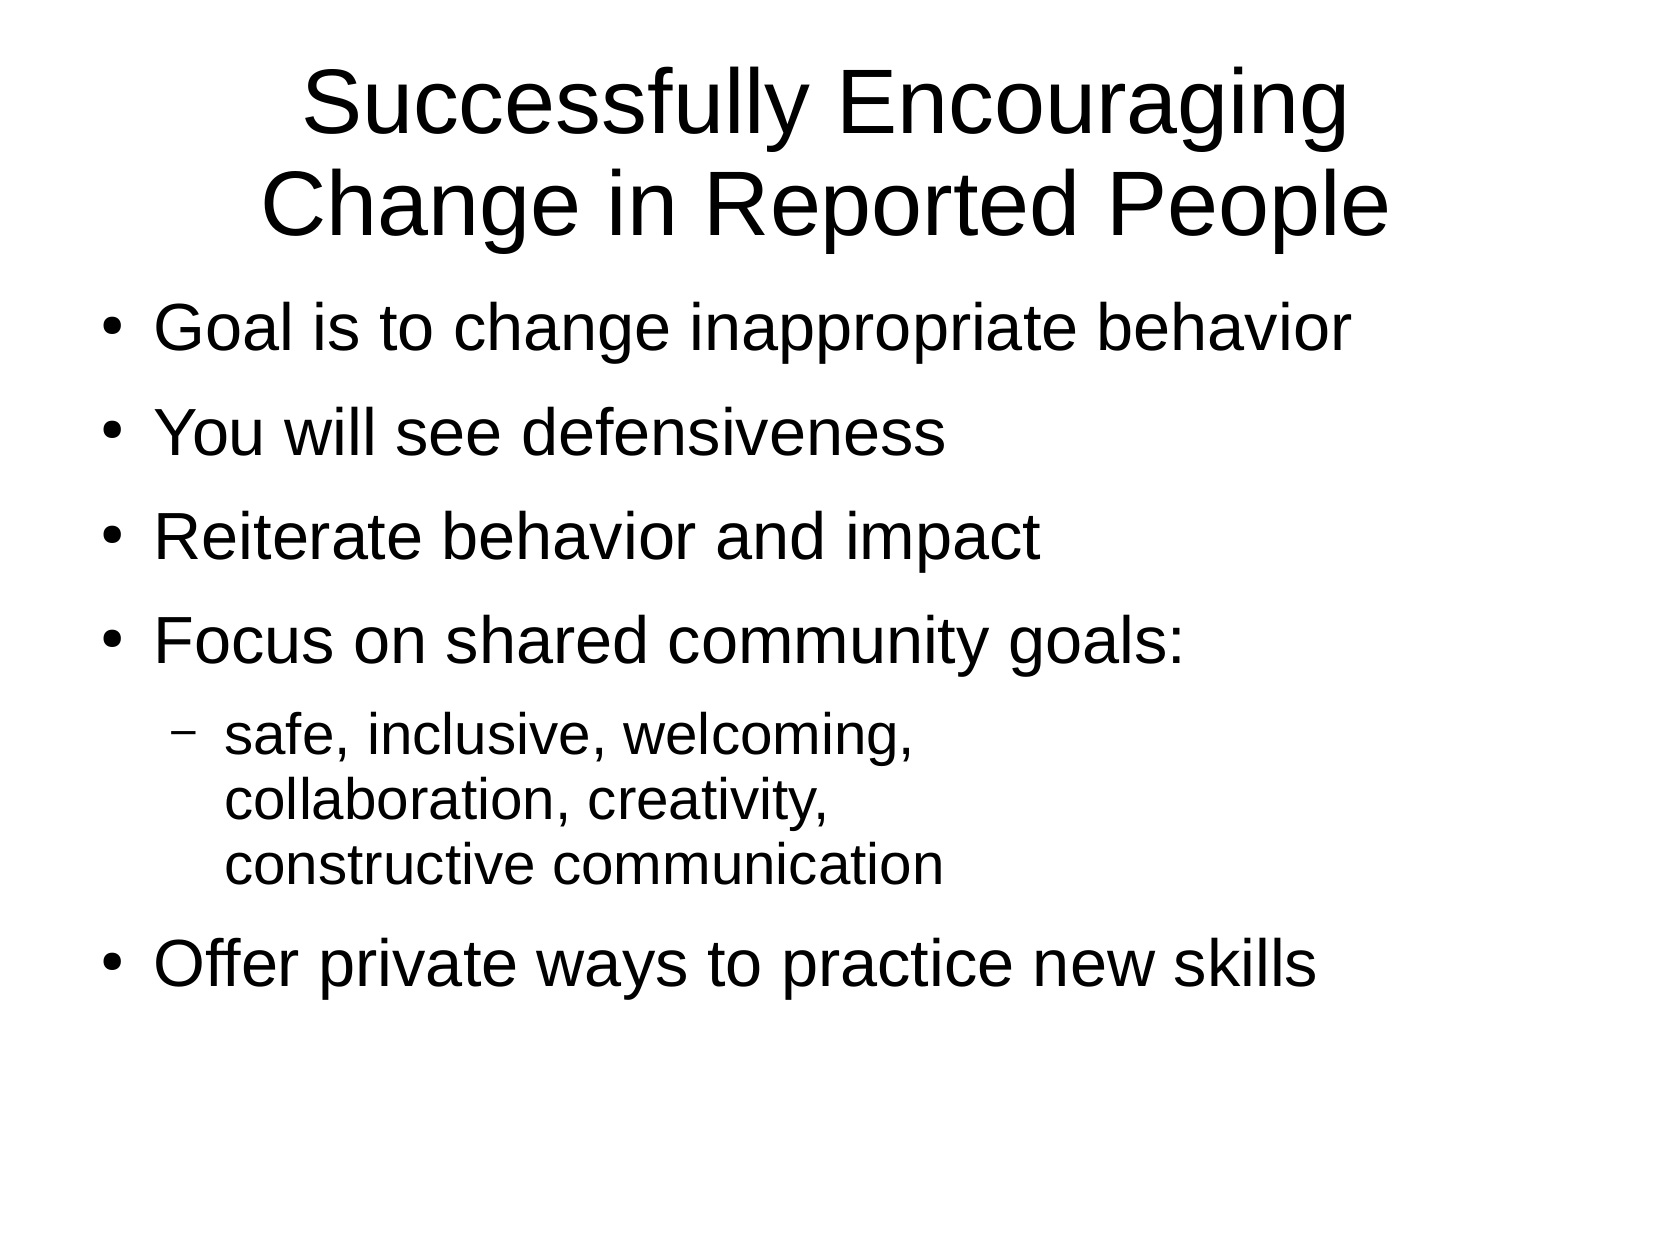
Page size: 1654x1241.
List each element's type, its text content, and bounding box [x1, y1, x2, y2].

title Successfully Encouraging Change in Reported People [82, 49, 1571, 257]
list Goal is to change inappropriate behavior You will see defensiveness Reiterate behavior and impact Focus on shared community goals: safe, inclusive, welcoming, collaboration, creativity, constructive communication Offer private ways to practice new skills [82, 290, 1571, 1010]
